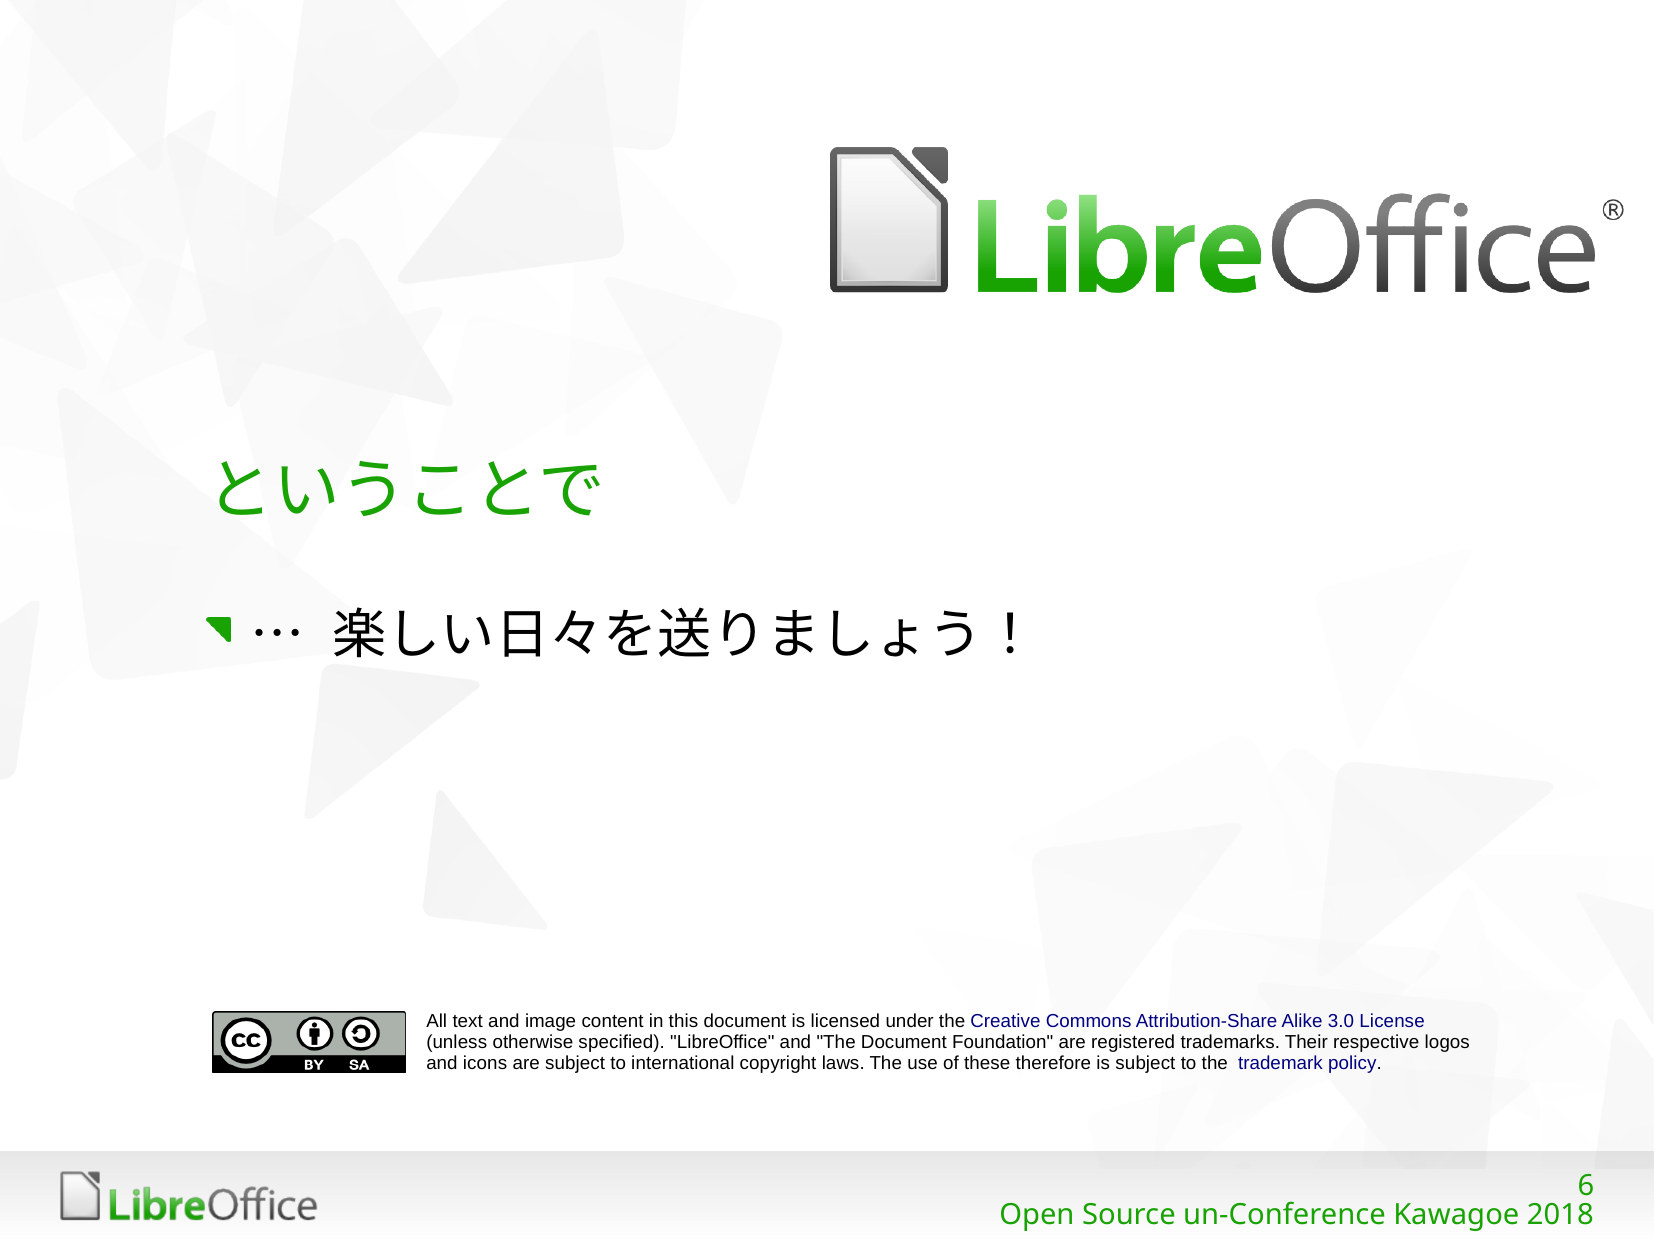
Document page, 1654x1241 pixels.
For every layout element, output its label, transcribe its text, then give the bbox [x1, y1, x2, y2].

list … 楽しい日々を送りましょう！ [206, 590, 1477, 945]
picture [0, 0, 1654, 930]
title ということで [206, 395, 1477, 573]
picture [915, 548, 1654, 1169]
picture [41, 1152, 337, 1240]
picture [212, 1011, 406, 1073]
